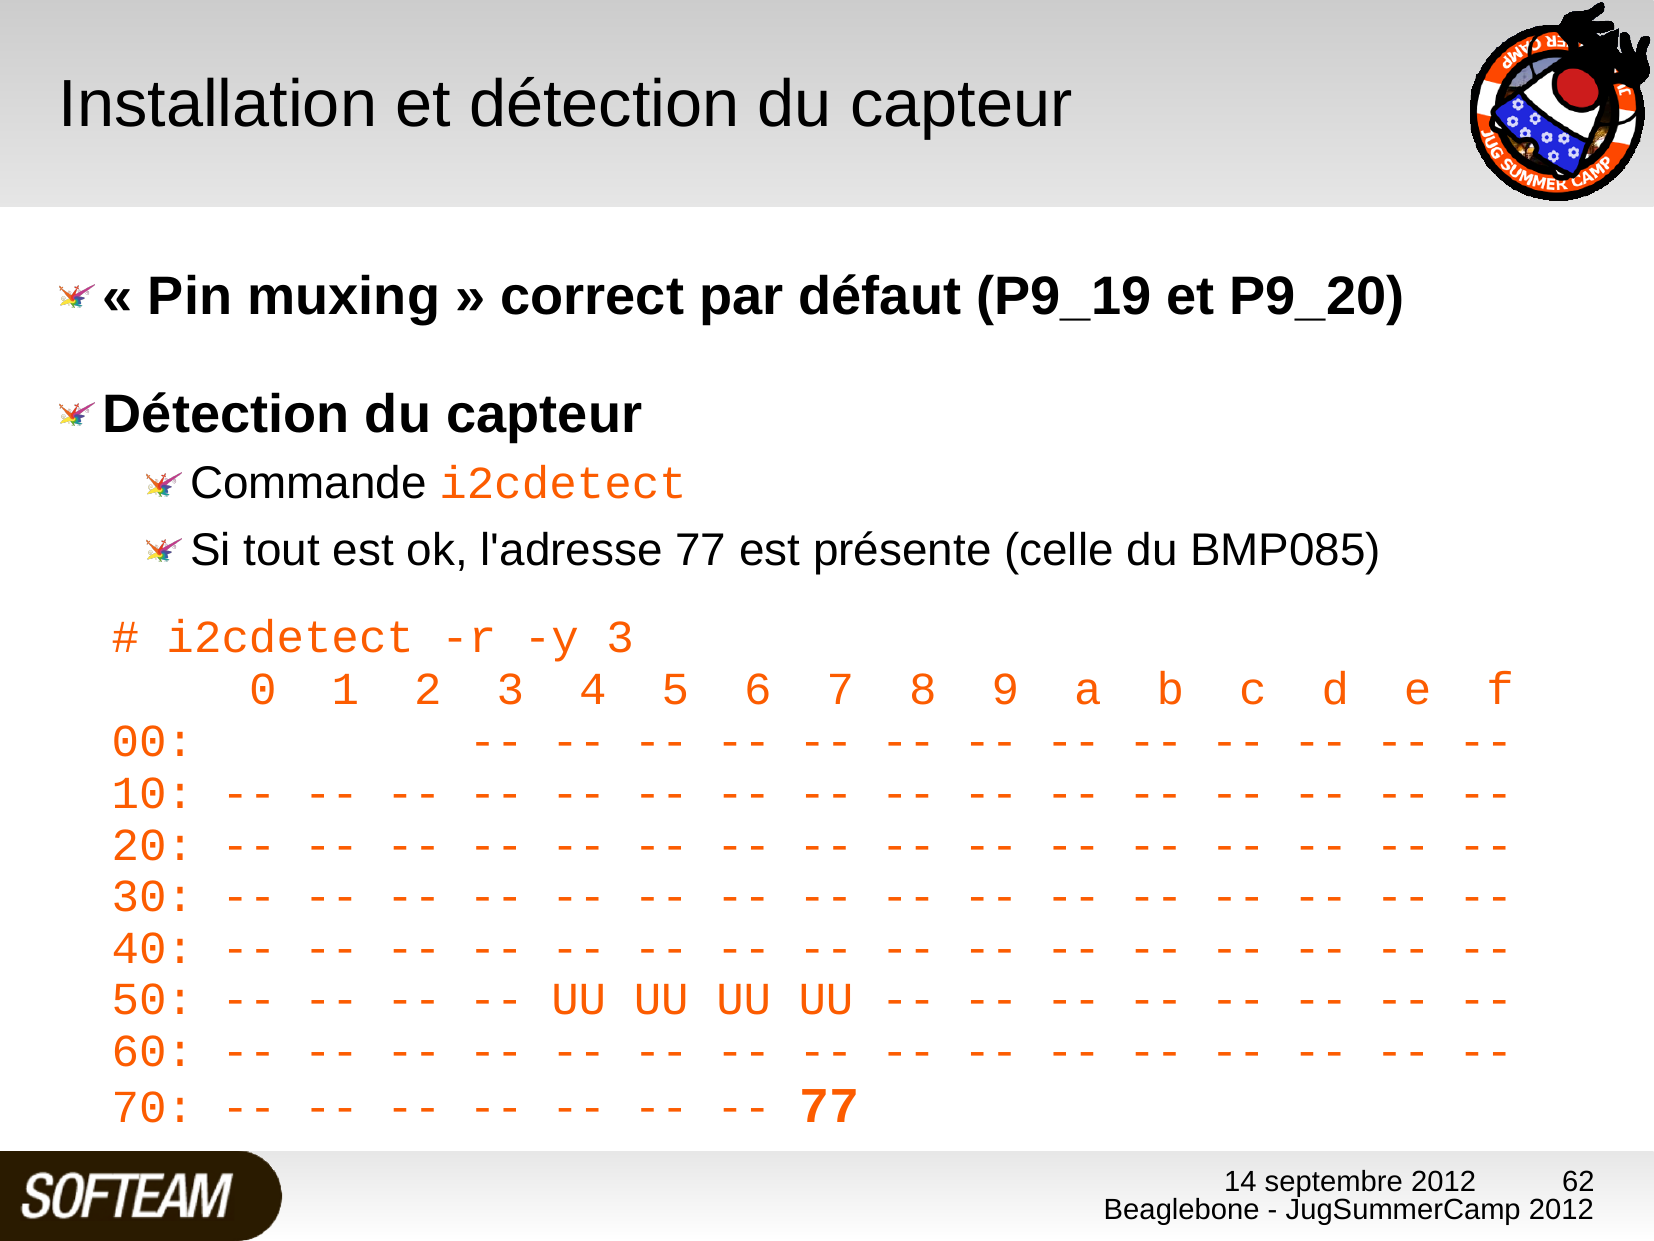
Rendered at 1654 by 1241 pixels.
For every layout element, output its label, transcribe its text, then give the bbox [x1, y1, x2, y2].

title Installation et détection du capteur [59, 29, 1359, 178]
list « Pin muxing » correct par défaut (P9_19 et P9_20) Détection du capteur Commande i2cdetect Si tout est ok, l'adresse 77 est présente (celle du BMP085) [59, 265, 1595, 985]
text_box # i2cdetect -r -y 3 0 1 2 3 4 5 6 7 8 9 a b c d e f 00: -- -- -- -- -- -- -- -- -- -- -- -- -- 10: -- -- -- -- -- -- -- -- -- -- -- -- -- -- -- -- 20: -- -- -- -- -- -- -- -- -- -- -- -- -- -- -- -- 30: -- -- -- -- -- -- -- -- -- -- -- -- -- -- -- -- 40: -- -- -- -- -- -- -- -- -- -- -- -- -- -- -- -- 50: -- -- -- -- UU UU UU UU -- -- -- -- -- -- -- -- 60: -- -- -- -- -- -- -- -- -- -- -- -- -- -- -- -- 70: -- -- -- -- -- -- -- 77 [96, 607, 1557, 1145]
picture [0, 1151, 286, 1241]
picture [1465, 0, 1654, 207]
